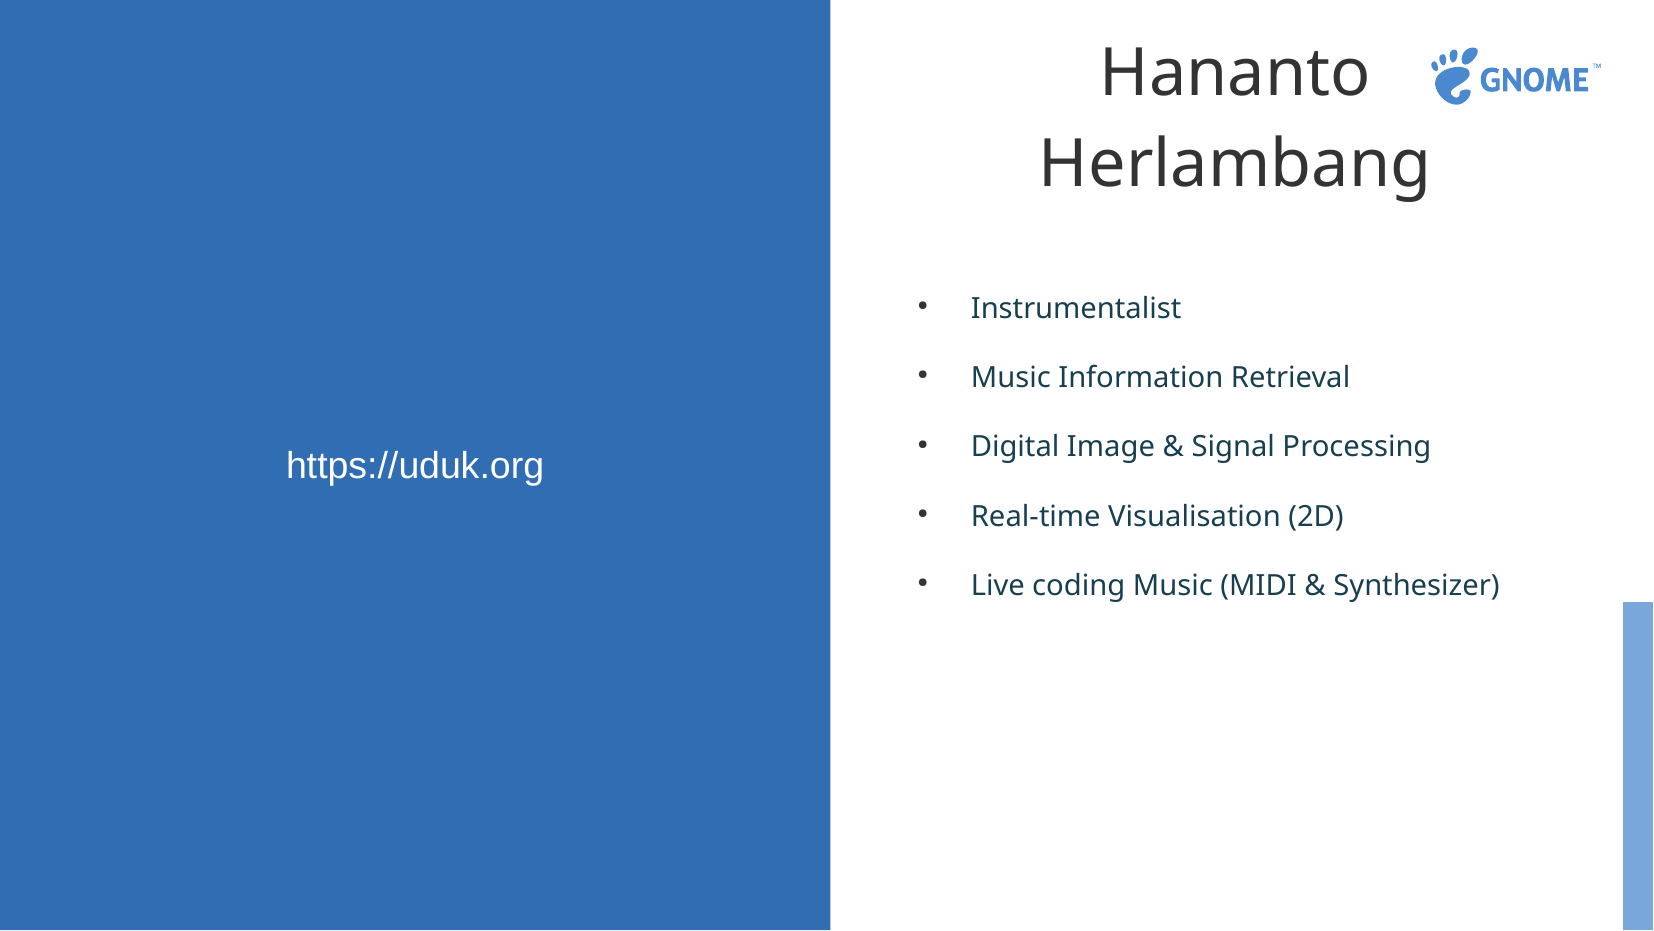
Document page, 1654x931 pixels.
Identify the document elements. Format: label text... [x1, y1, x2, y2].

list Instrumentalist Music Information Retrieval Digital Image & Signal Processing Real-time Visualisation (2D) Live coding Music (MIDI & Synthesizer) [900, 217, 1571, 758]
title Hananto Herlambang [900, 36, 1571, 193]
text_box https://uduk.org [0, 0, 831, 931]
